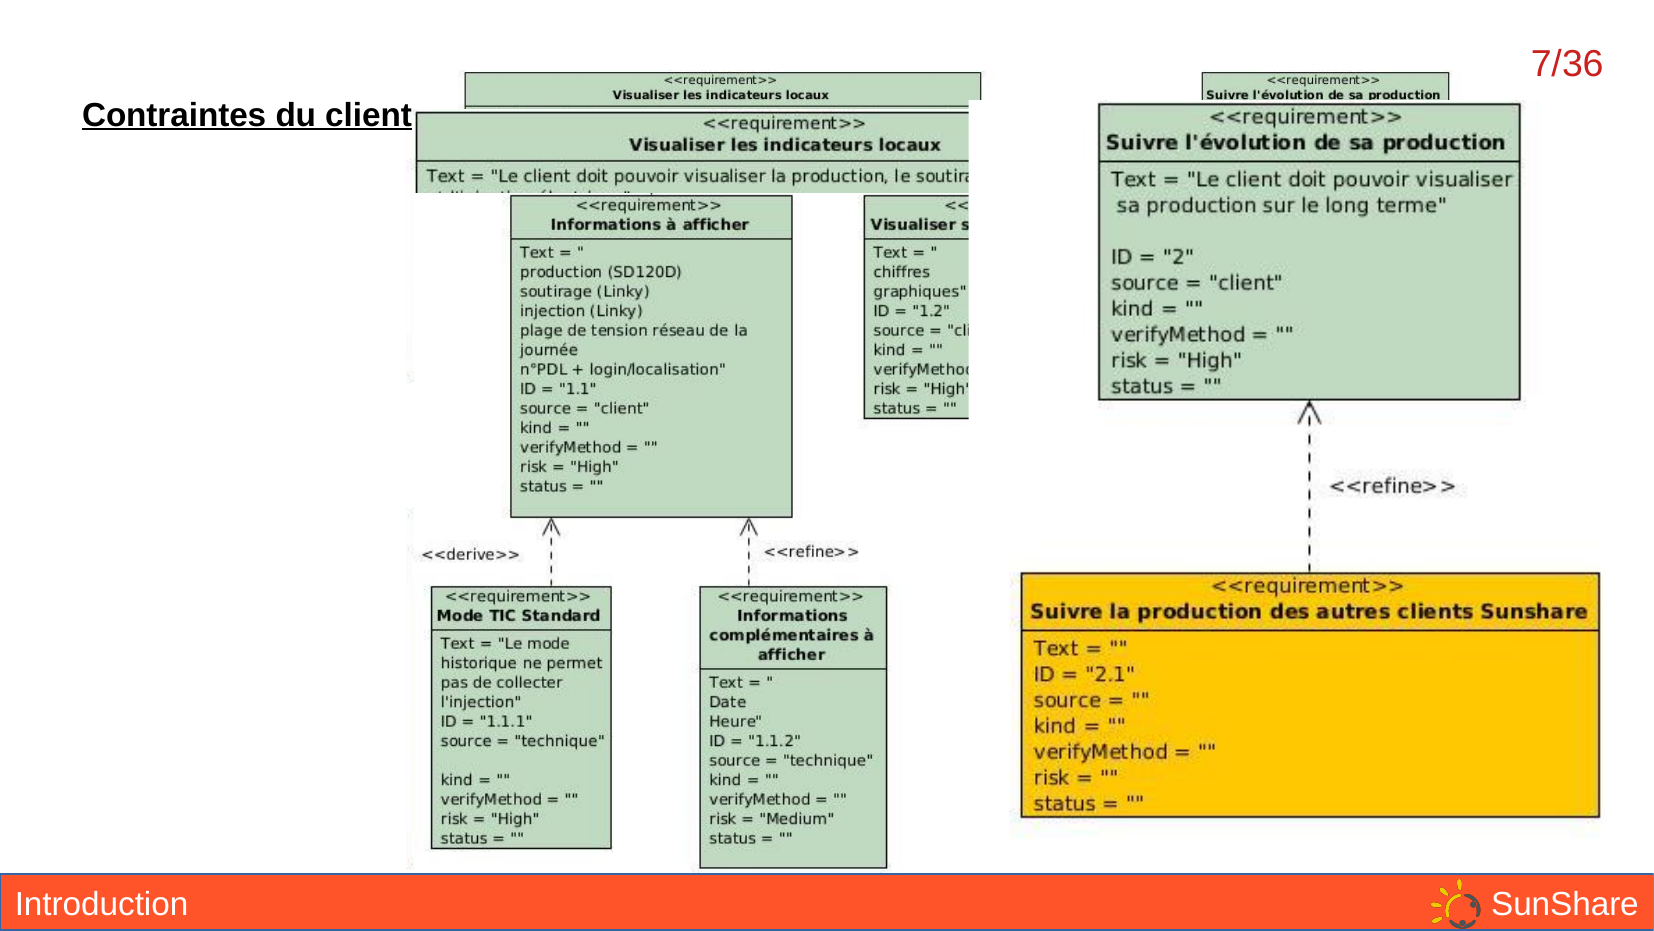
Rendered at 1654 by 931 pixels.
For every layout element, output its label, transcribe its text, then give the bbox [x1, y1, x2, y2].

picture [1429, 877, 1483, 931]
picture [307, 100, 1606, 873]
title Contraintes du client [82, 37, 1571, 193]
text_box Introduction [0, 874, 367, 931]
